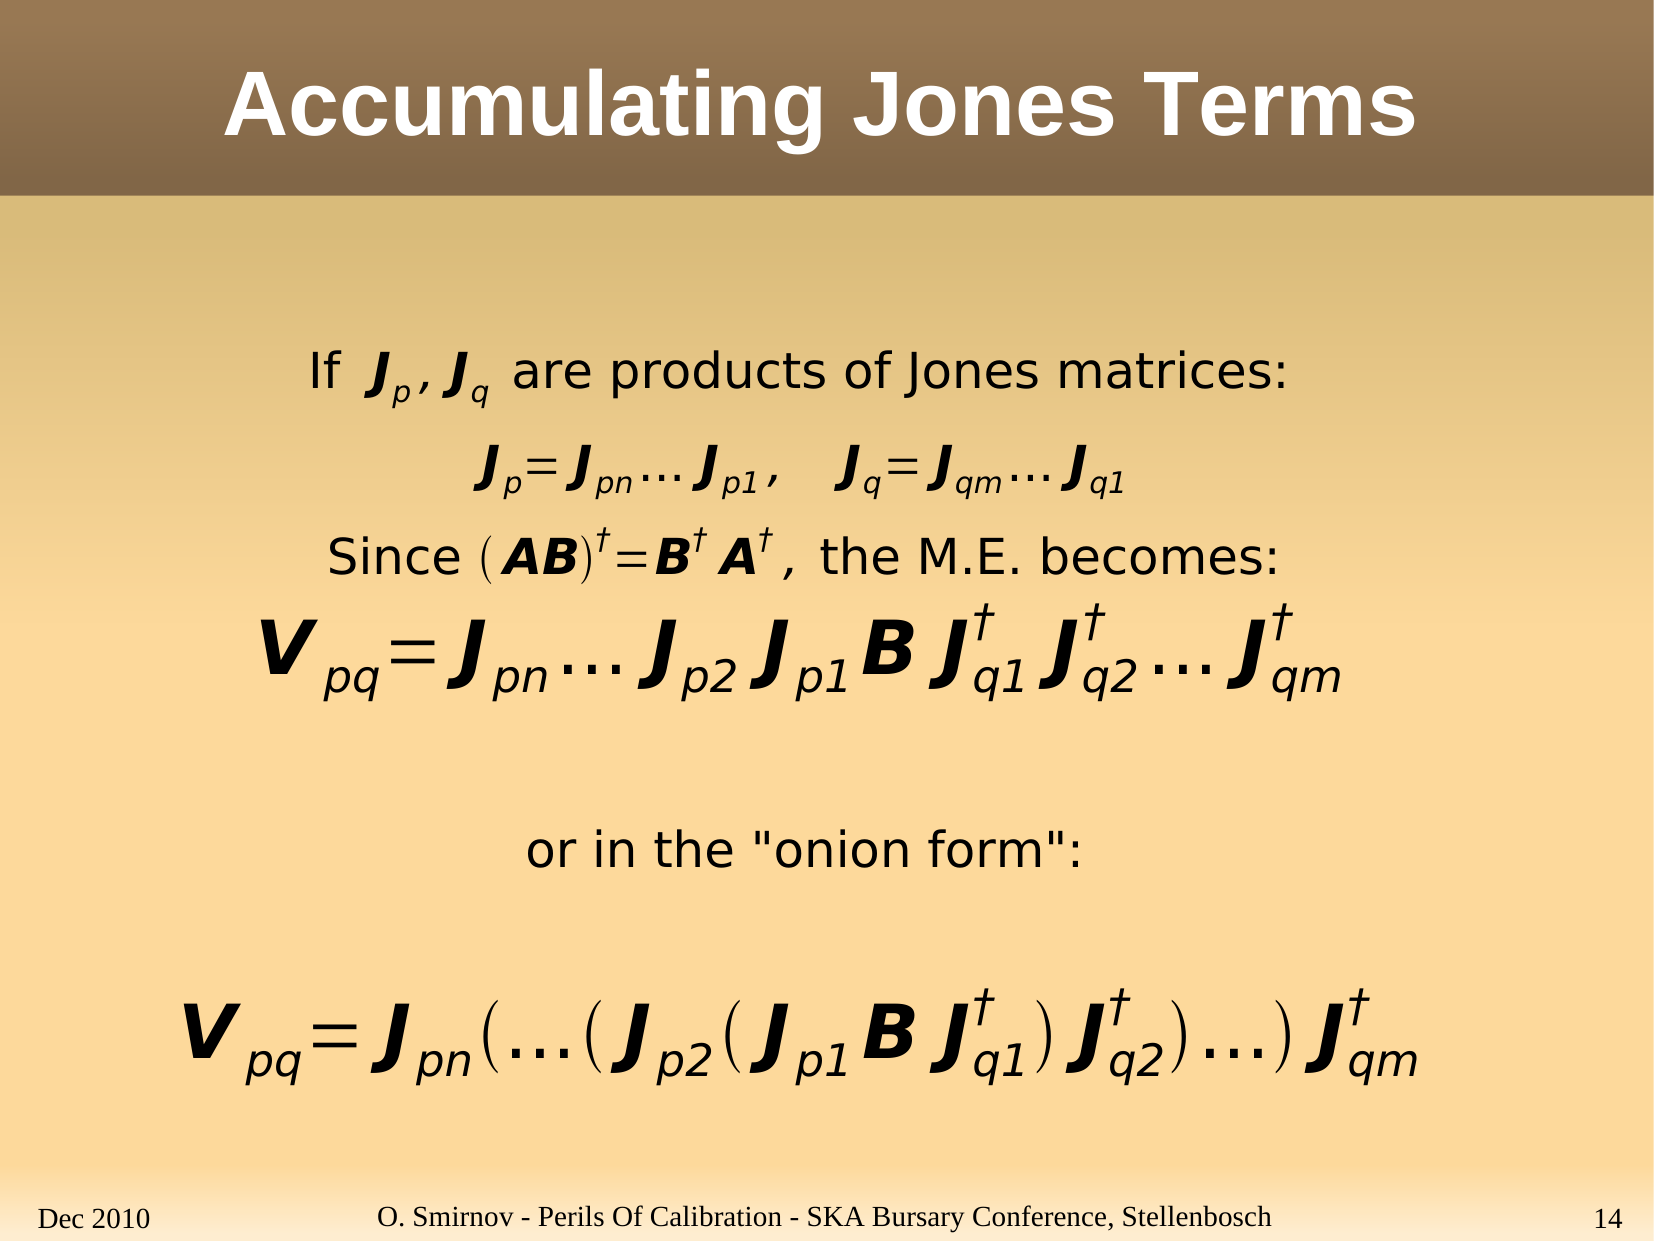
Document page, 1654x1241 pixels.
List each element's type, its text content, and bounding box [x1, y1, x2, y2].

picture [0, 0, 1654, 1241]
chart [172, 319, 1426, 1088]
title Accumulating Jones Terms [76, 0, 1565, 208]
